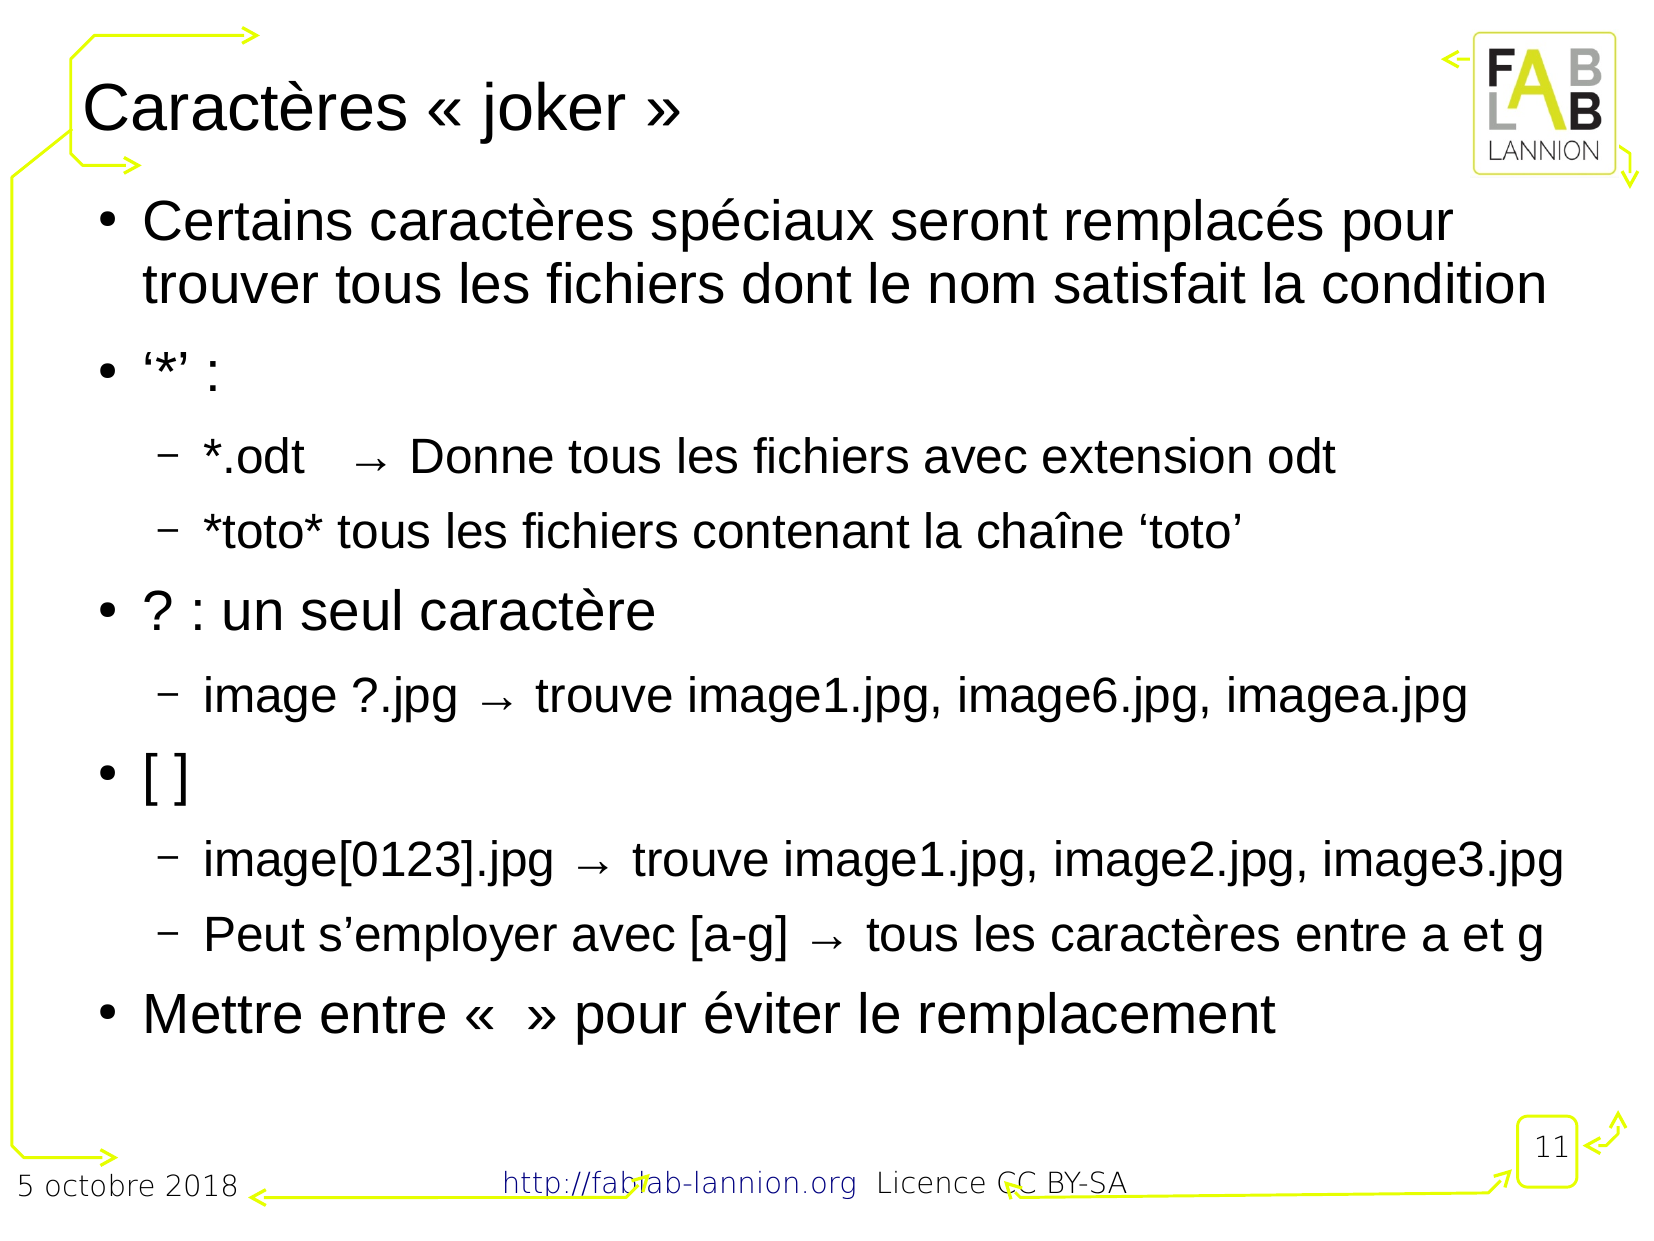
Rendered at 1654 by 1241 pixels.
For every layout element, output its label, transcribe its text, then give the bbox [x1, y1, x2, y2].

list Certains caractères spéciaux seront remplacés pour trouver tous les fichiers dont le nom satisfait la condition ‘*’ : *.odt → Donne tous les fichiers avec extension odt *toto* tous les fichiers contenant la chaîne ‘toto’ ? : un seul caractère image ?.jpg → trouve image1.jpg, image6.jpg, imagea.jpg [ ] image[0123].jpg → trouve image1.jpg, image2.jpg, image3.jpg Peut s’employer avec [a-g] → tous les caractères entre a et g Mettre entre « » pour éviter le remplacement [82, 188, 1571, 1087]
title Caractères « joker » [82, 49, 1441, 166]
picture [1470, 29, 1619, 178]
